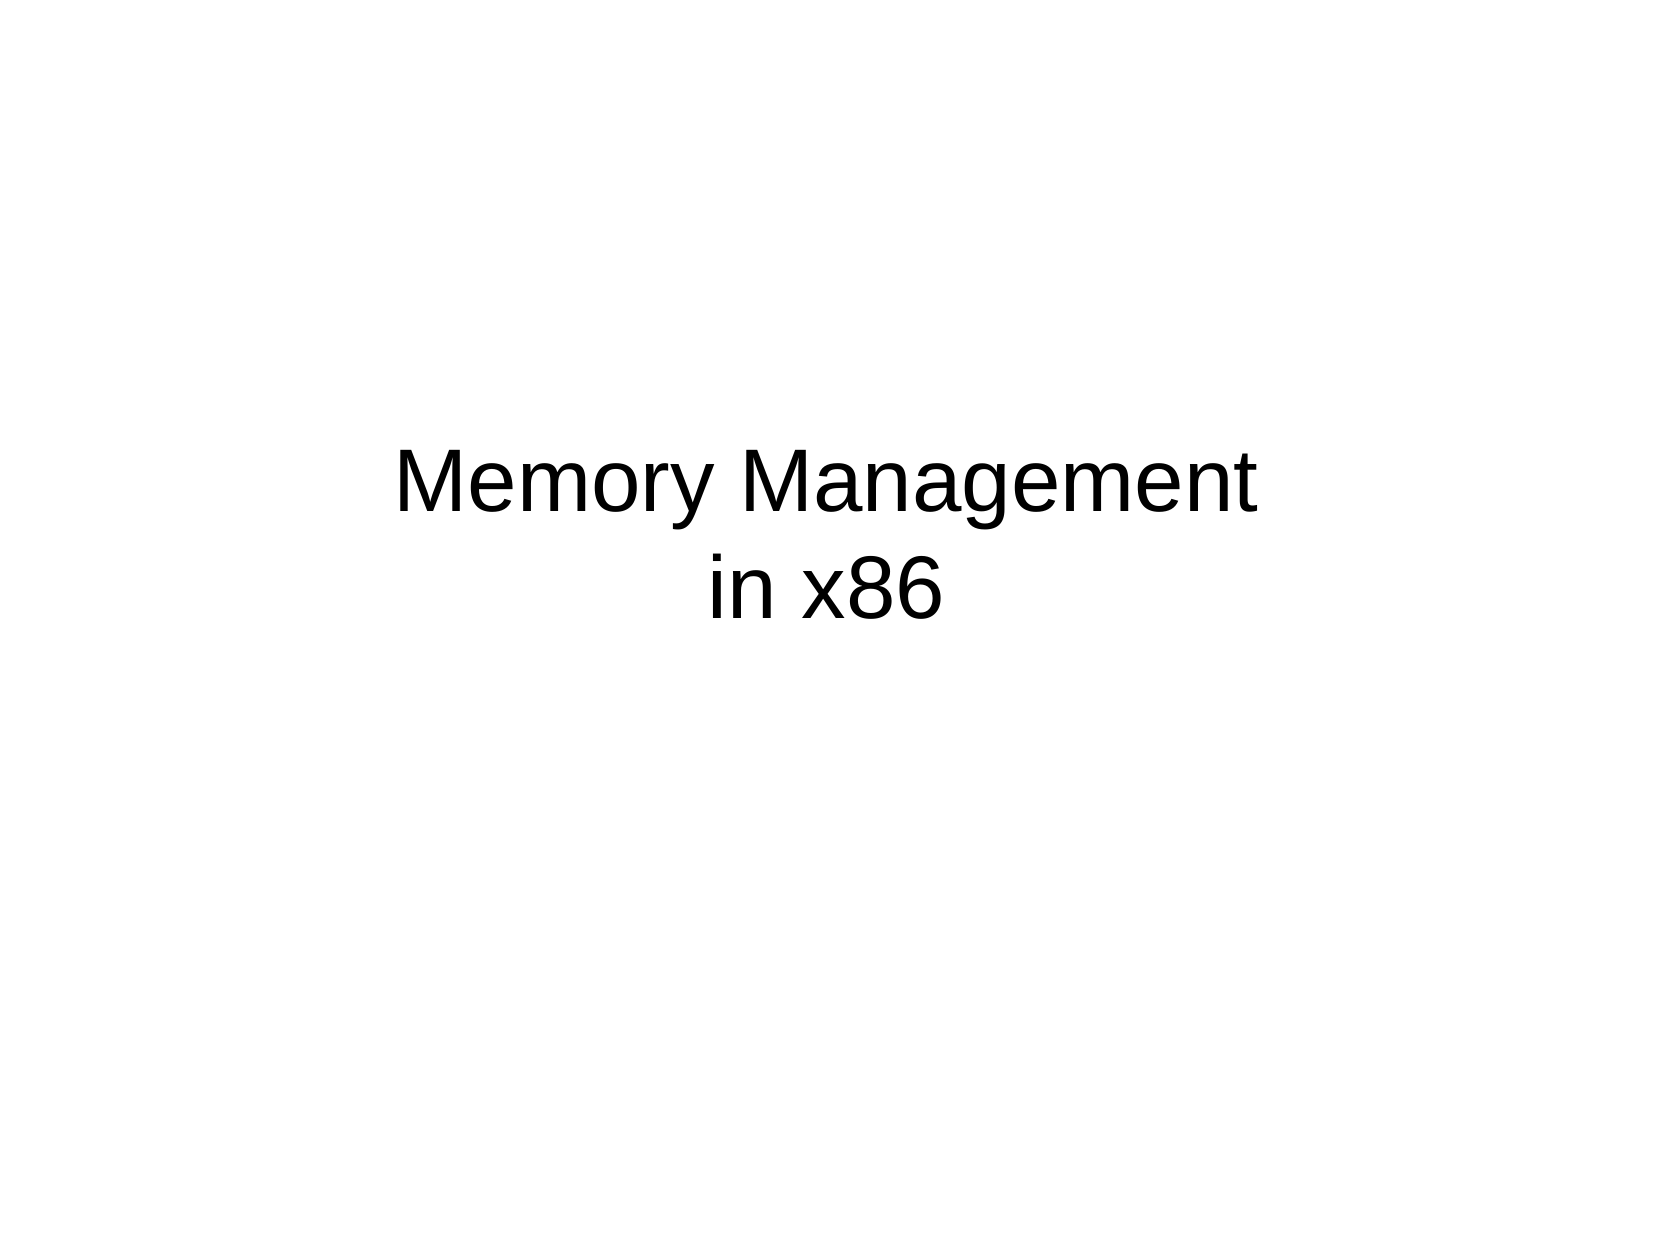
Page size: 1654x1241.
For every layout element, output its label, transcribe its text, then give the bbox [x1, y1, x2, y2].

subtitle Memory Management in x86 [82, 49, 1571, 1010]
